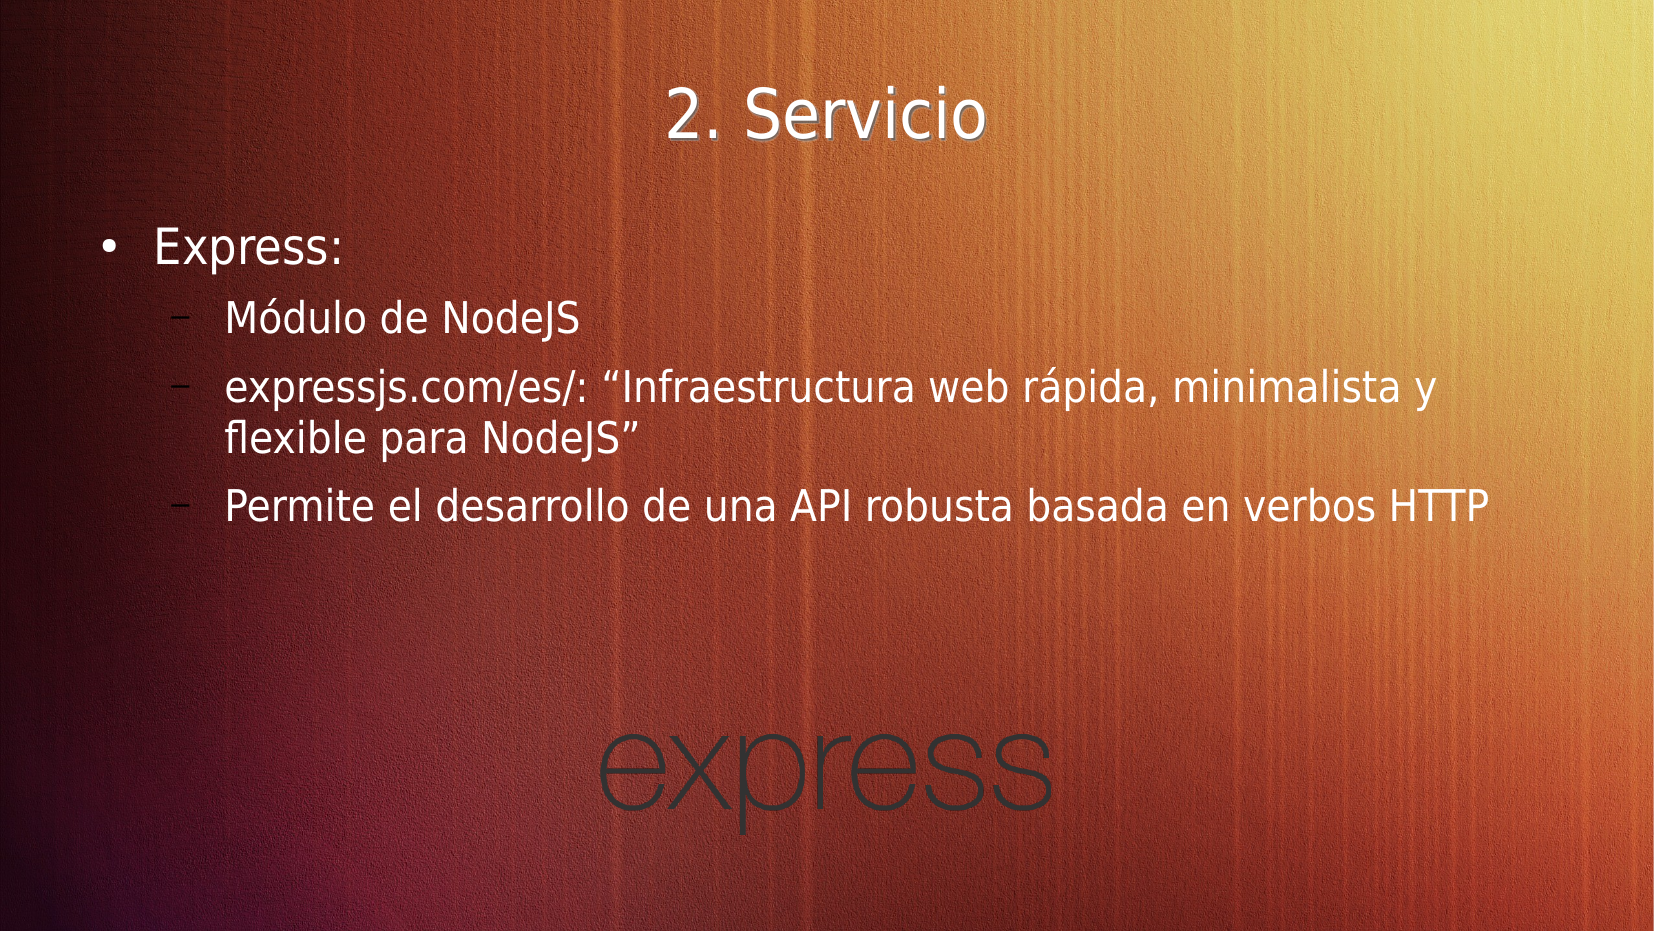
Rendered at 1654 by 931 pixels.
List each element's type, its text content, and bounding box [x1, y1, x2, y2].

list Express: Módulo de NodeJS expressjs.com/es/: “Infraestructura web rápida, minimalista y flexible para NodeJS” Permite el desarrollo de una API robusta basada en verbos HTTP [82, 217, 1571, 758]
picture [0, 0, 1654, 931]
title 2. Servicio [82, 37, 1571, 193]
